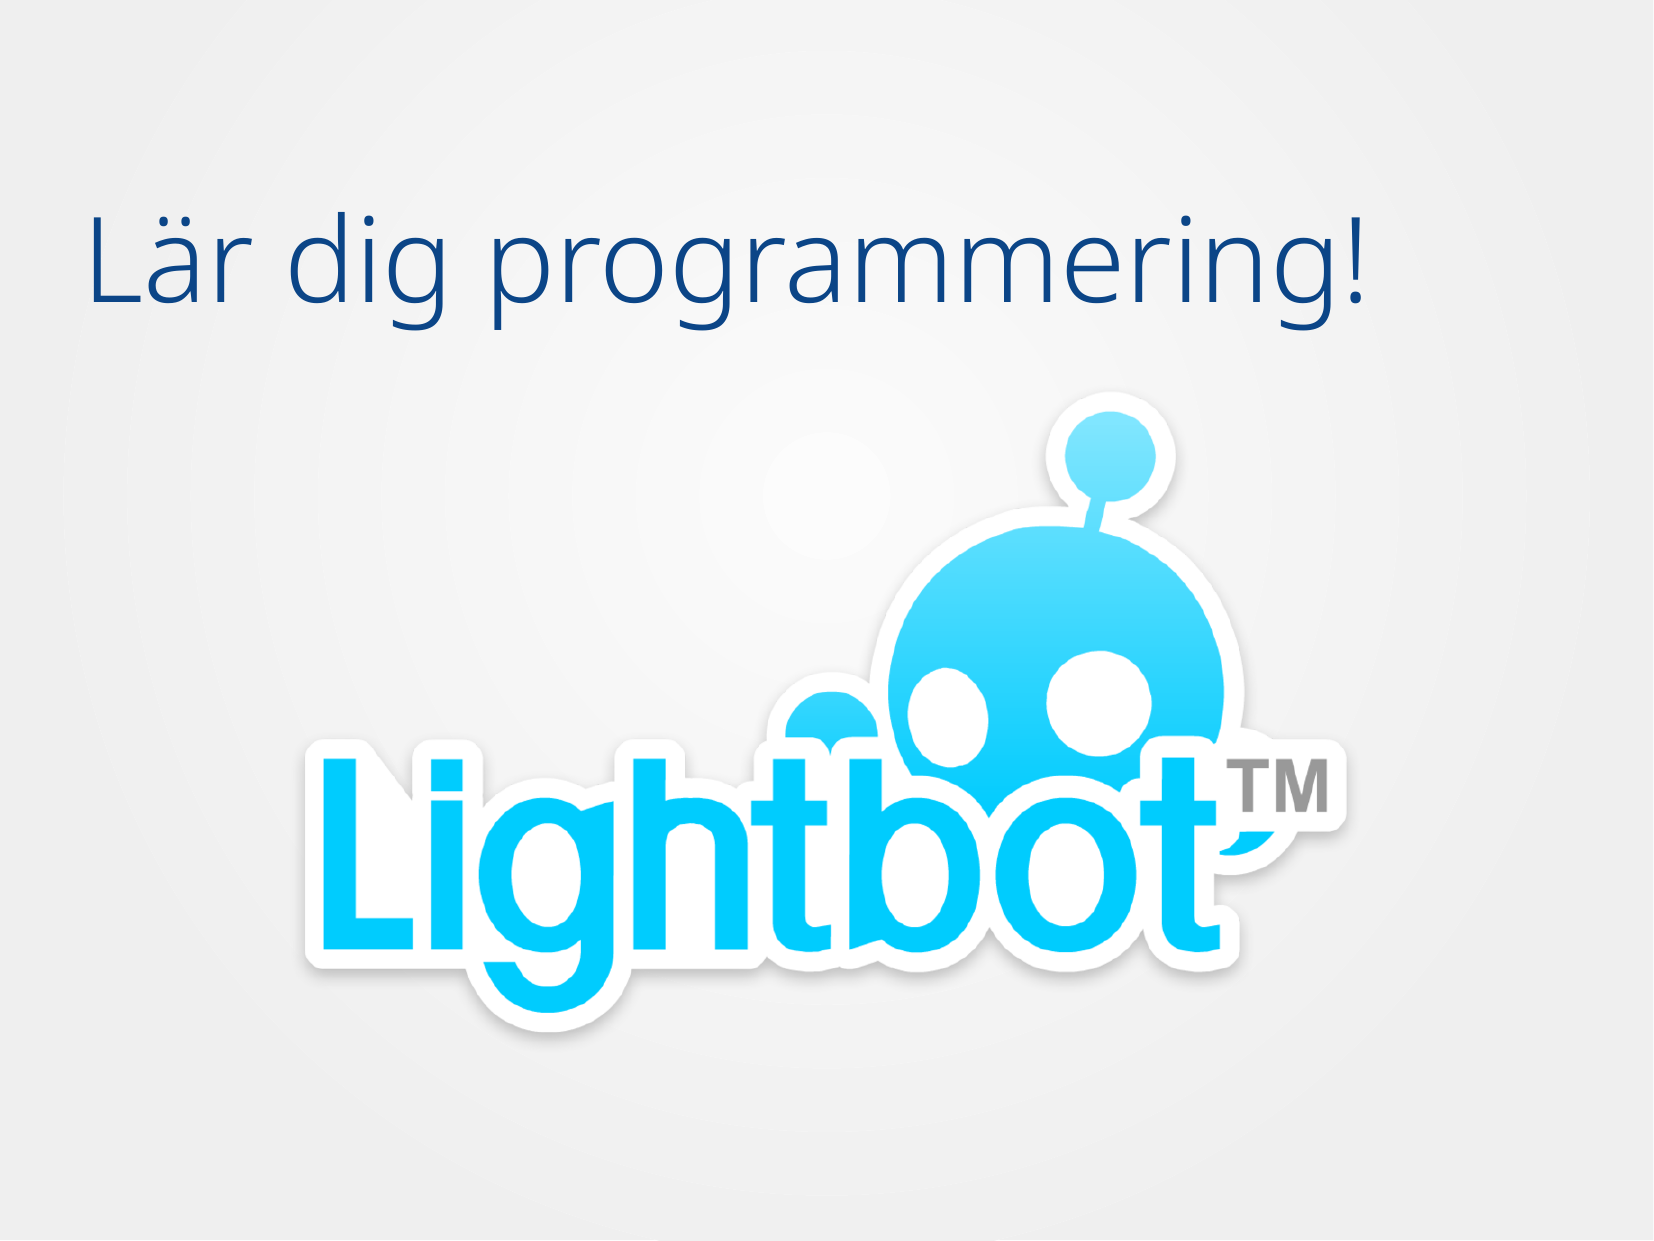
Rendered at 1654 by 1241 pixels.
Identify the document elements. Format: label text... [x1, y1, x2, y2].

title Lär dig programmering! [82, 80, 1572, 337]
picture [286, 380, 1367, 1060]
